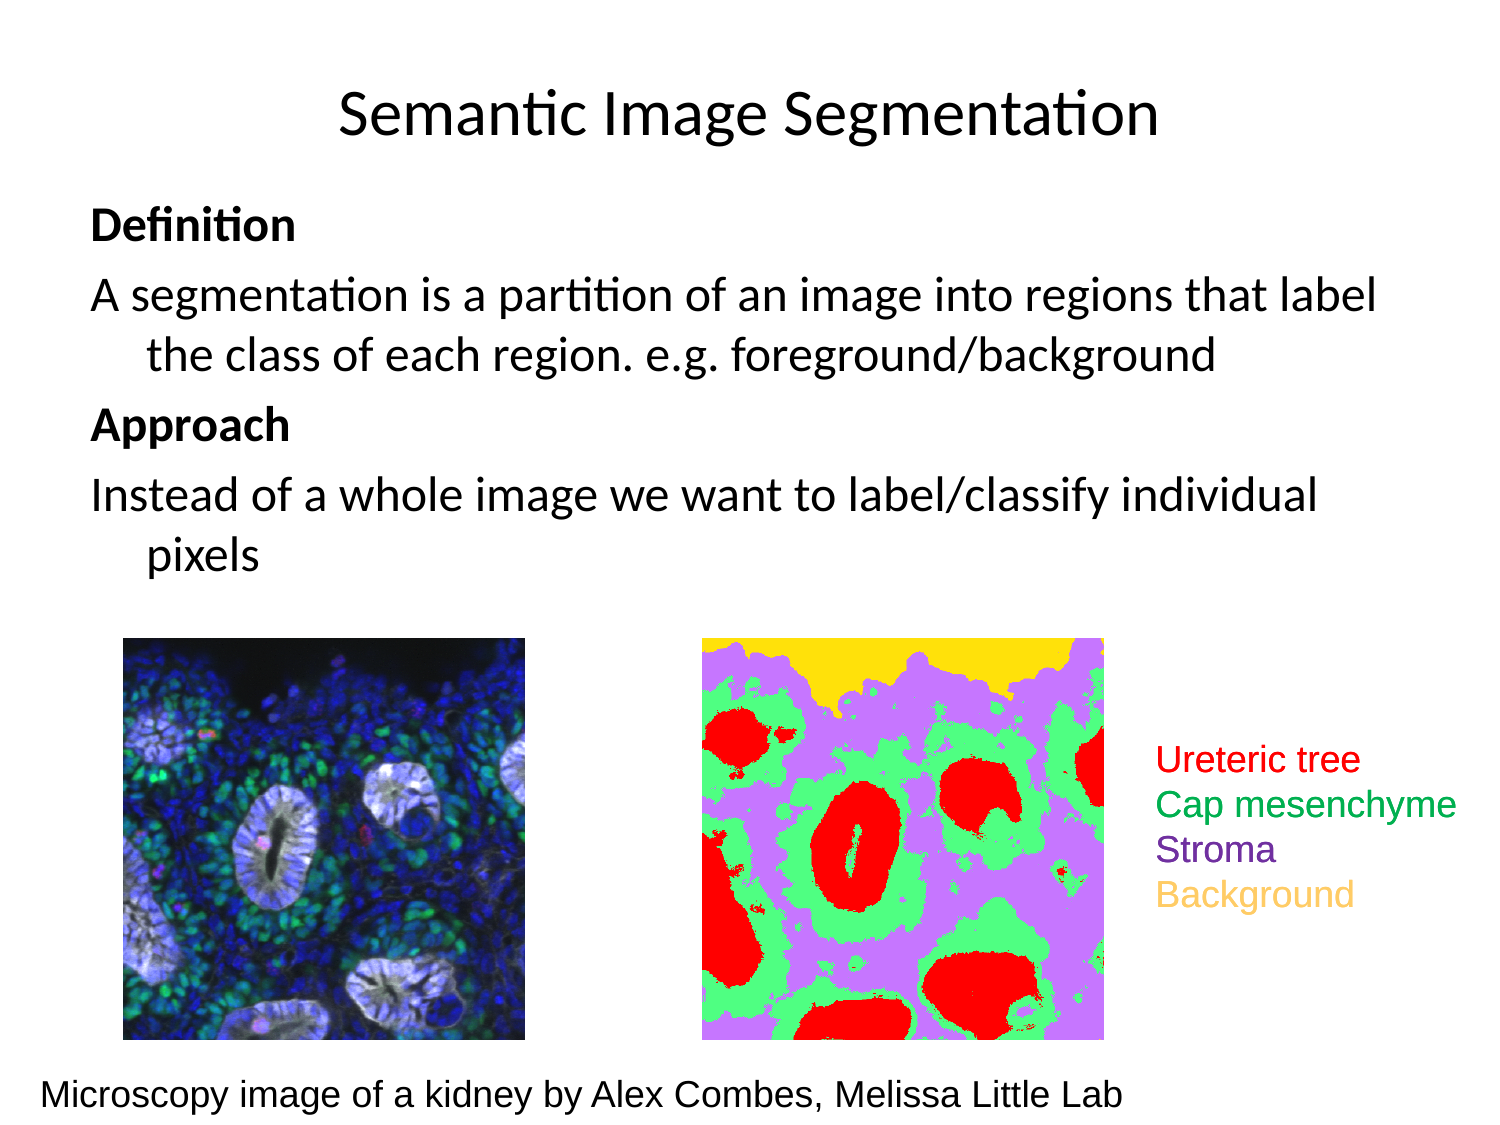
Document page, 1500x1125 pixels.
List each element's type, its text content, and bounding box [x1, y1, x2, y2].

text_box Definition A segmentation is a partition of an image into regions that label the class of each region. e.g. foreground/background Approach Instead of a whole image we want to label/classify individual pixels [75, 184, 1425, 1005]
picture [702, 638, 1104, 1040]
text_box Ureteric tree Cap mesenchyme Stroma Background [1140, 727, 1472, 923]
picture [123, 638, 525, 1040]
text_box Microscopy image of a kidney by Alex Combes, Melissa Little Lab [25, 1062, 1139, 1123]
text_box Semantic Image Segmentation [75, 45, 1425, 172]
